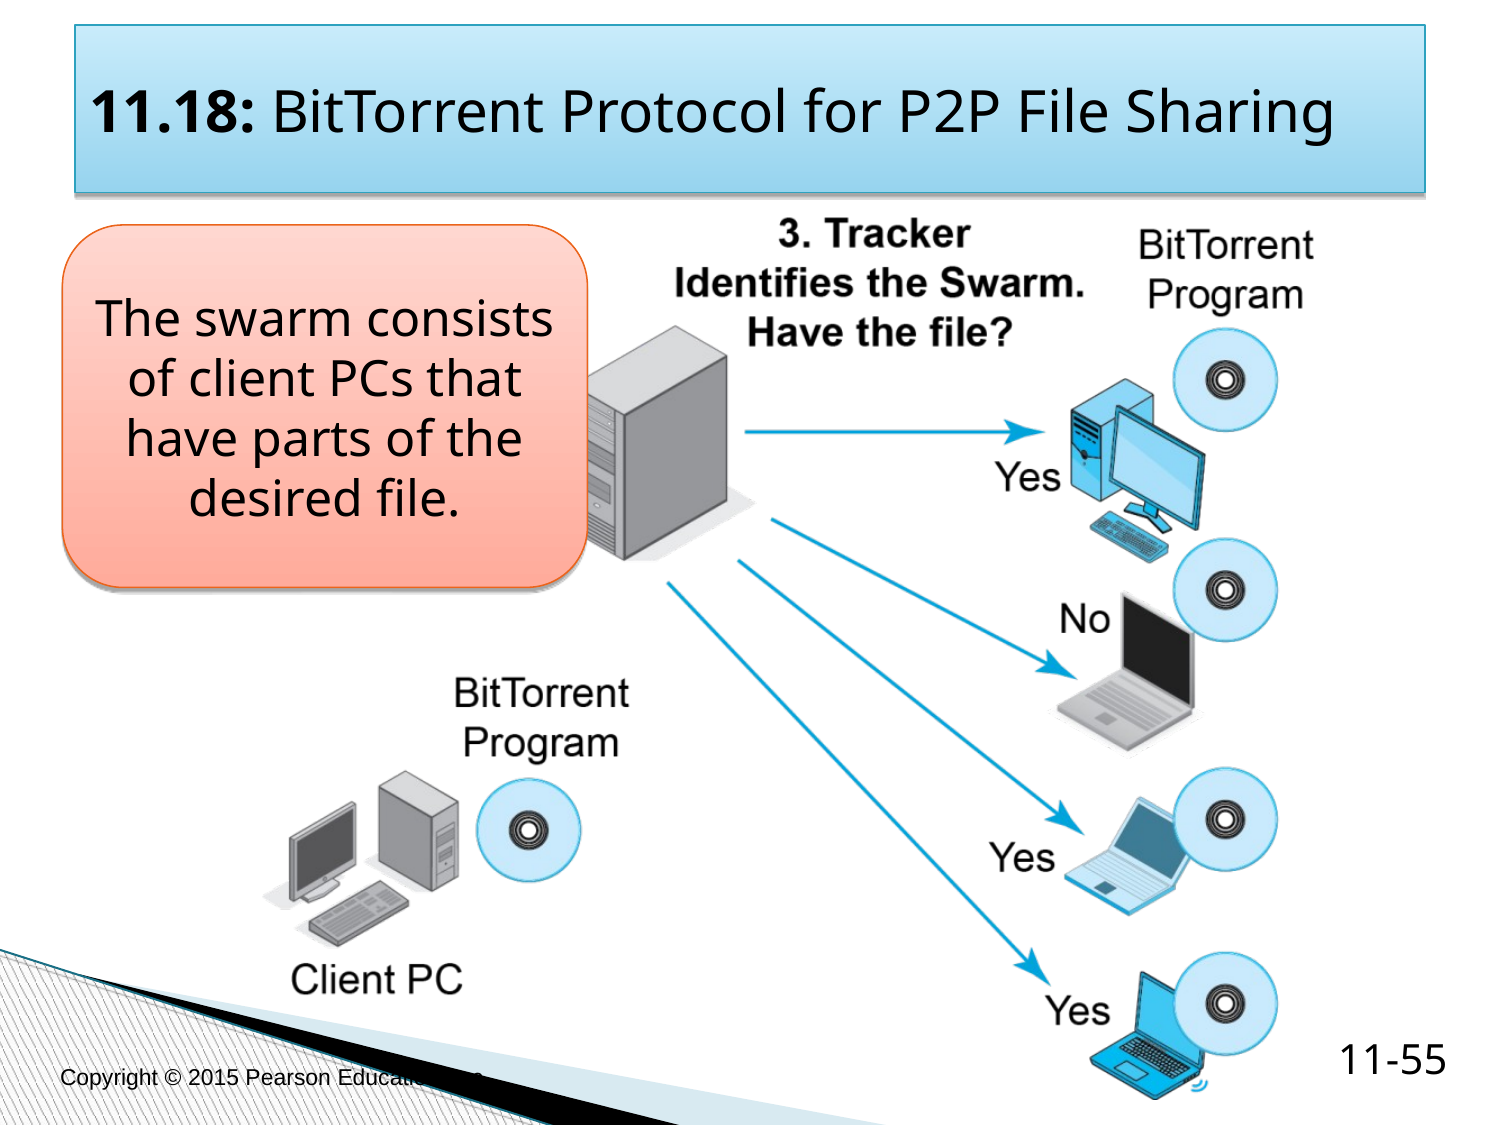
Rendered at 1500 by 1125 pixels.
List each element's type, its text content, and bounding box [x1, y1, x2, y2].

slide_number 11-<number> [1290, 1037, 1463, 1098]
footer Copyright © 2015 Pearson Education, Inc. [37, 1050, 513, 1098]
title 11.18: BitTorrent Protocol for P2P File Sharing [75, 24, 1425, 193]
picture [0, 212, 1314, 1125]
text_box The swarm consists of client PCs that have parts of the desired file. [62, 224, 588, 588]
